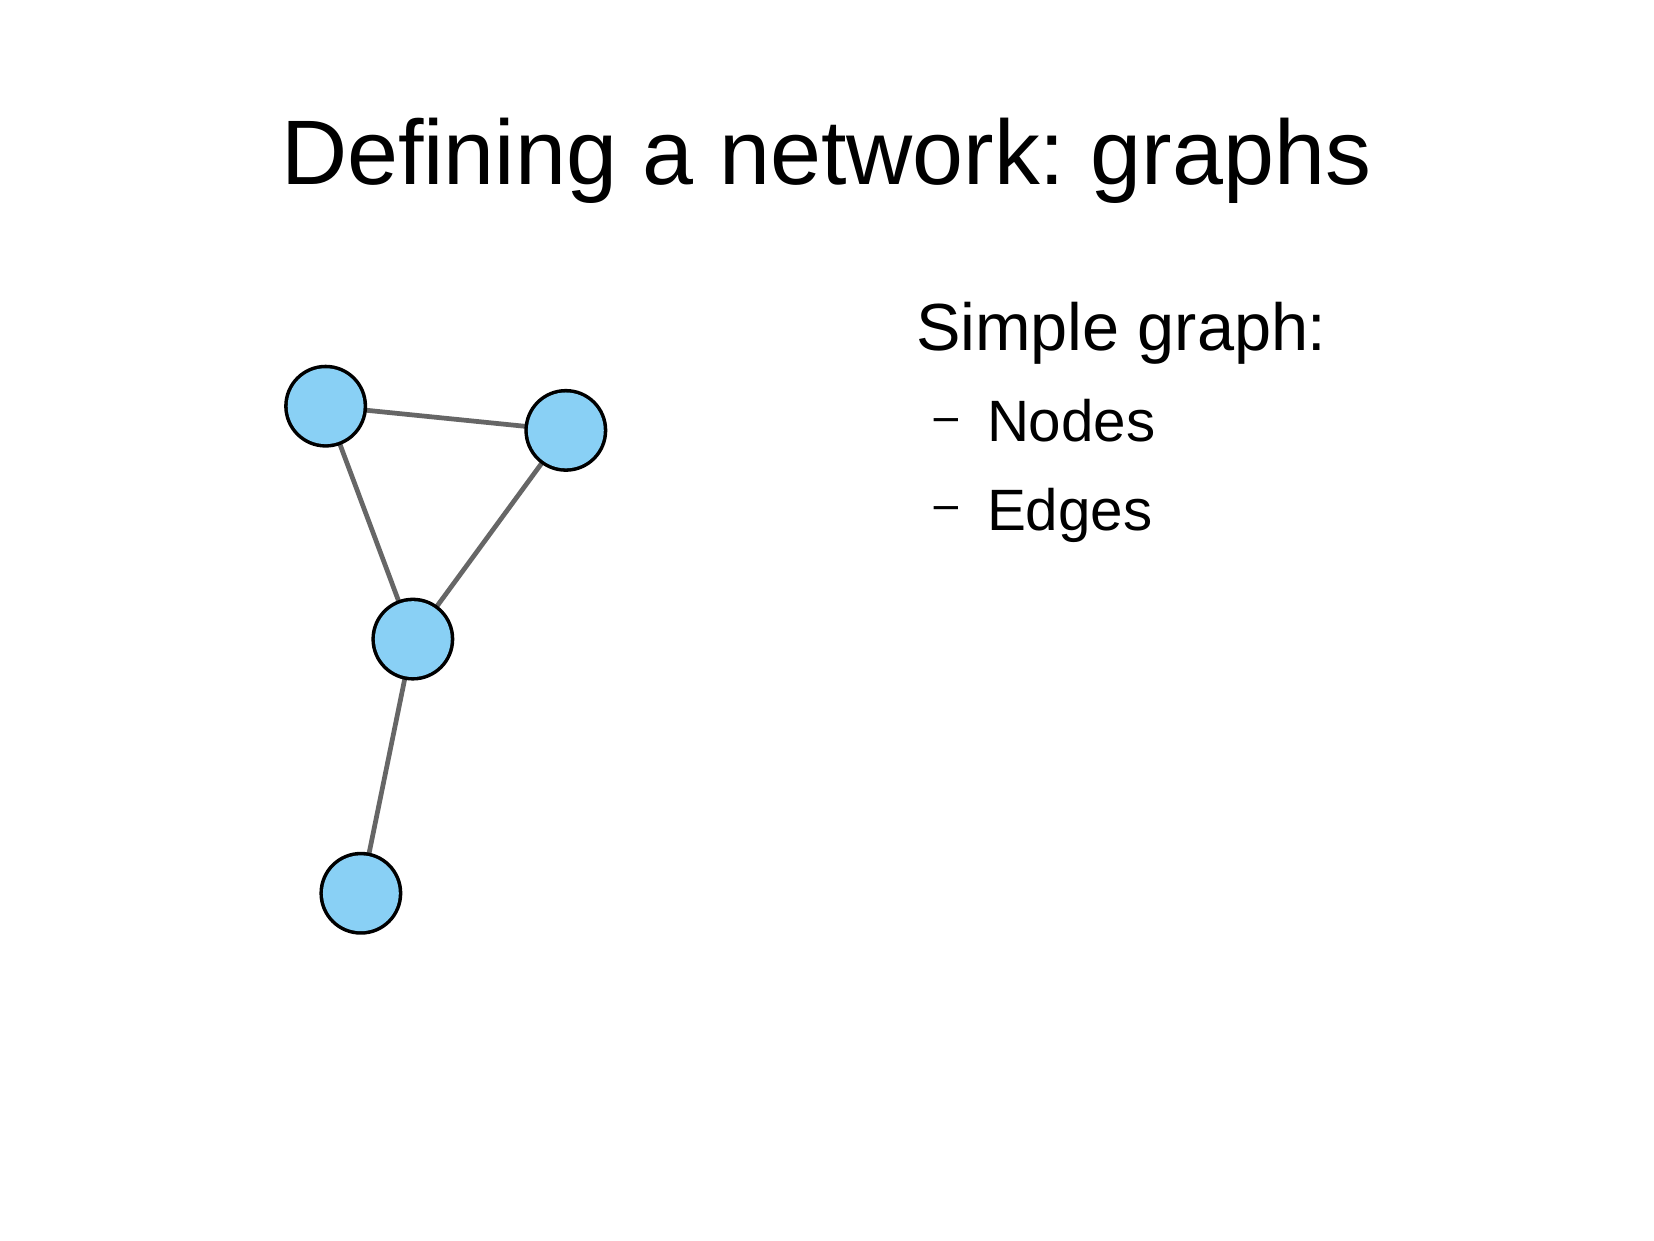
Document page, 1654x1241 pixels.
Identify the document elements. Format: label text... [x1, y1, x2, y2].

title Defining a network: graphs [82, 49, 1571, 257]
picture [159, 290, 732, 1010]
list Simple graph: Nodes Edges [845, 290, 1572, 1010]
